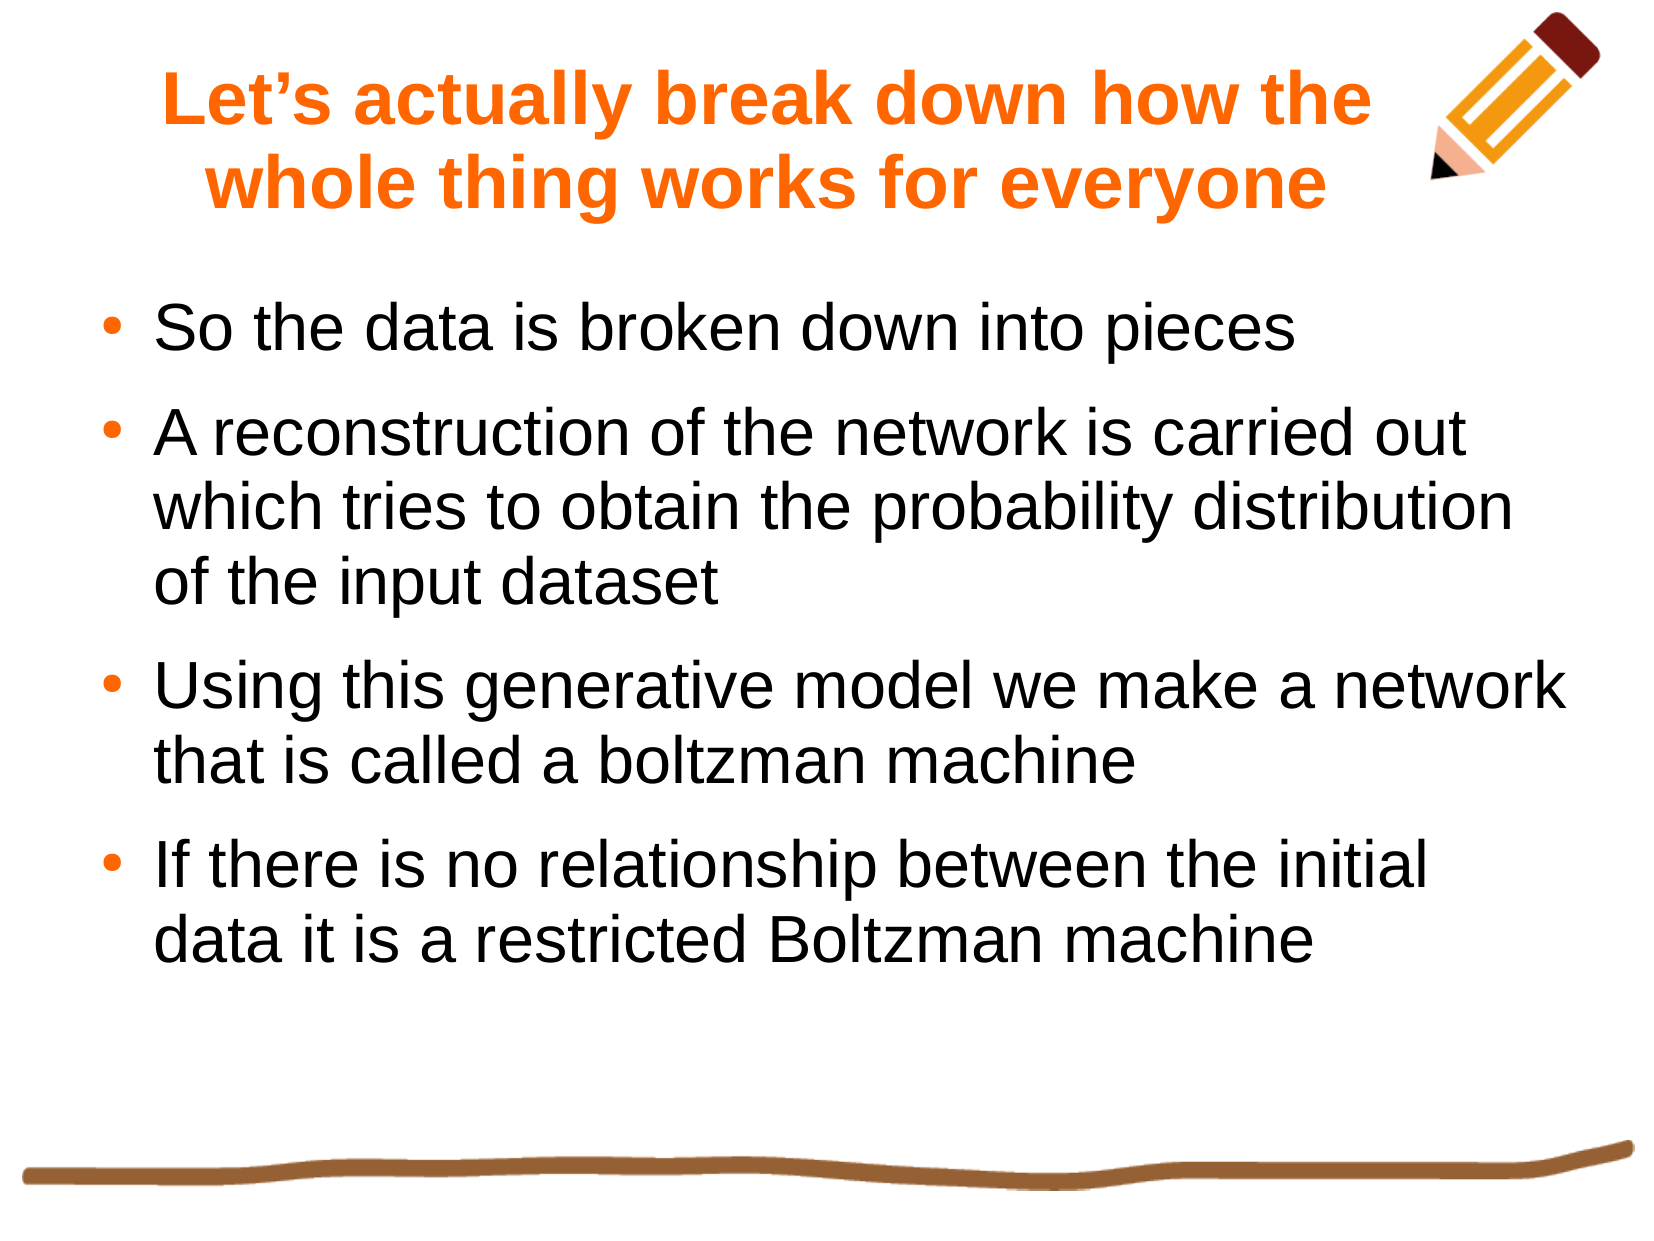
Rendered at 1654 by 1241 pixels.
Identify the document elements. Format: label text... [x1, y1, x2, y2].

list So the data is broken down into pieces A reconstruction of the network is carried out which tries to obtain the probability distribution of the input dataset Using this generative model we make a network that is called a boltzman machine If there is no relationship between the initial data it is a restricted Boltzman machine [82, 290, 1571, 1122]
picture [22, 1140, 1635, 1191]
title Let’s actually break down how the whole thing works for everyone [94, 56, 1441, 225]
picture [1430, 12, 1601, 181]
